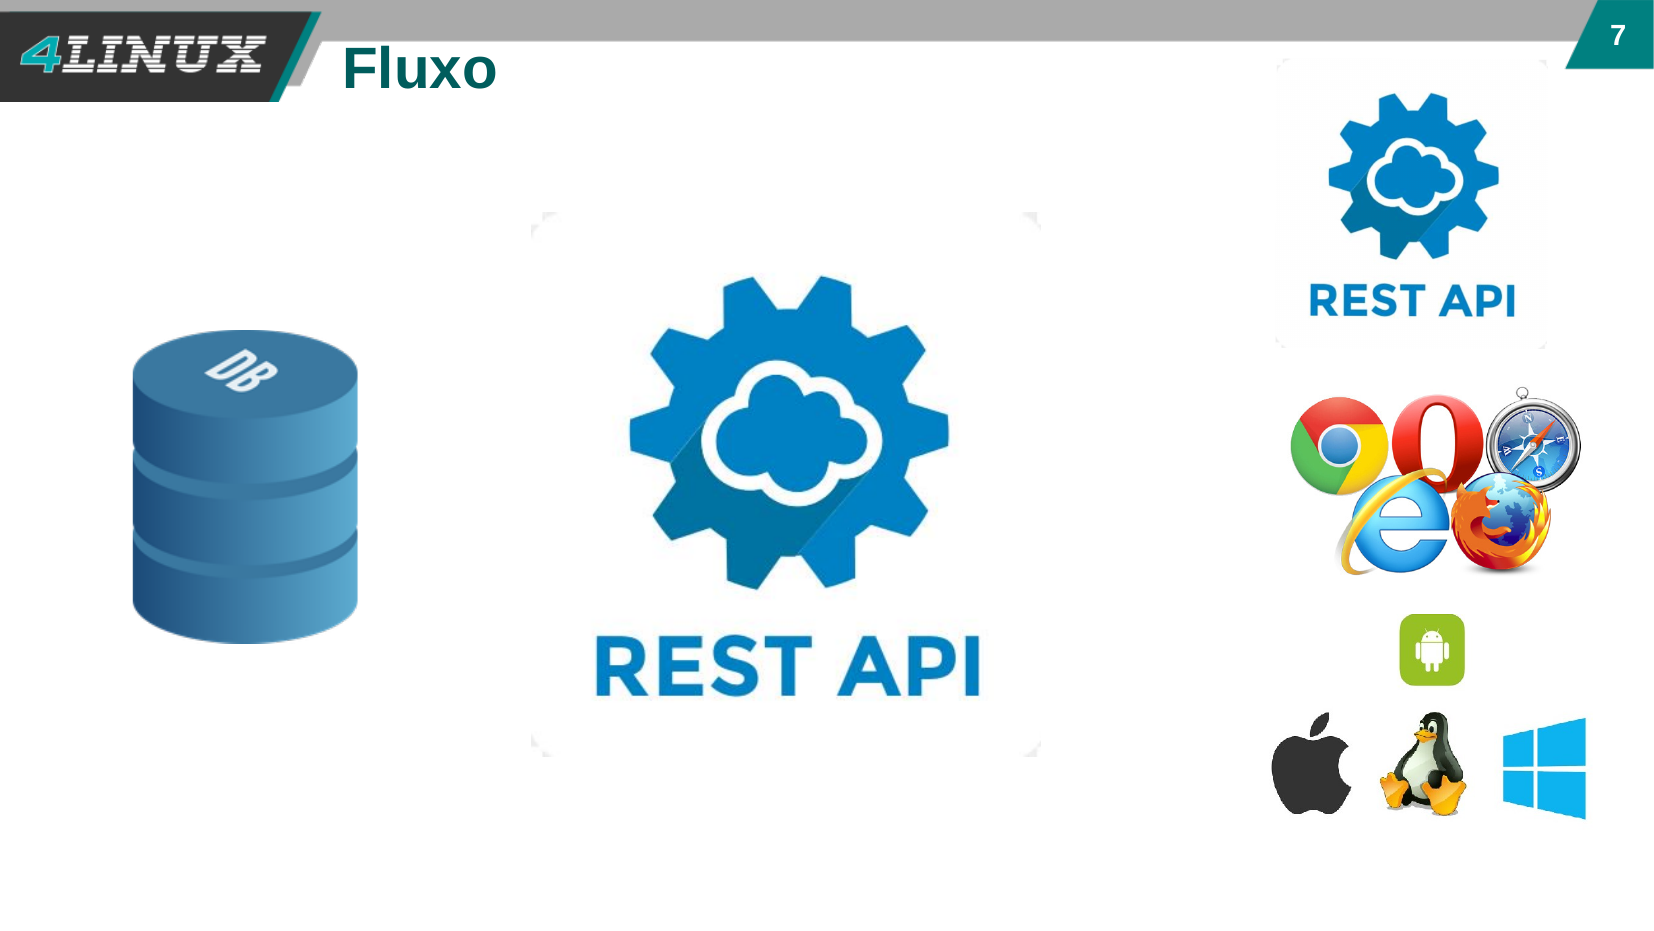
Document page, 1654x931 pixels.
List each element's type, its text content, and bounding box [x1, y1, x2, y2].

picture [531, 212, 1041, 757]
picture [89, 330, 402, 644]
picture [1287, 384, 1614, 579]
title Fluxo [342, 35, 1654, 101]
picture [1240, 614, 1630, 836]
picture [0, 0, 1654, 349]
